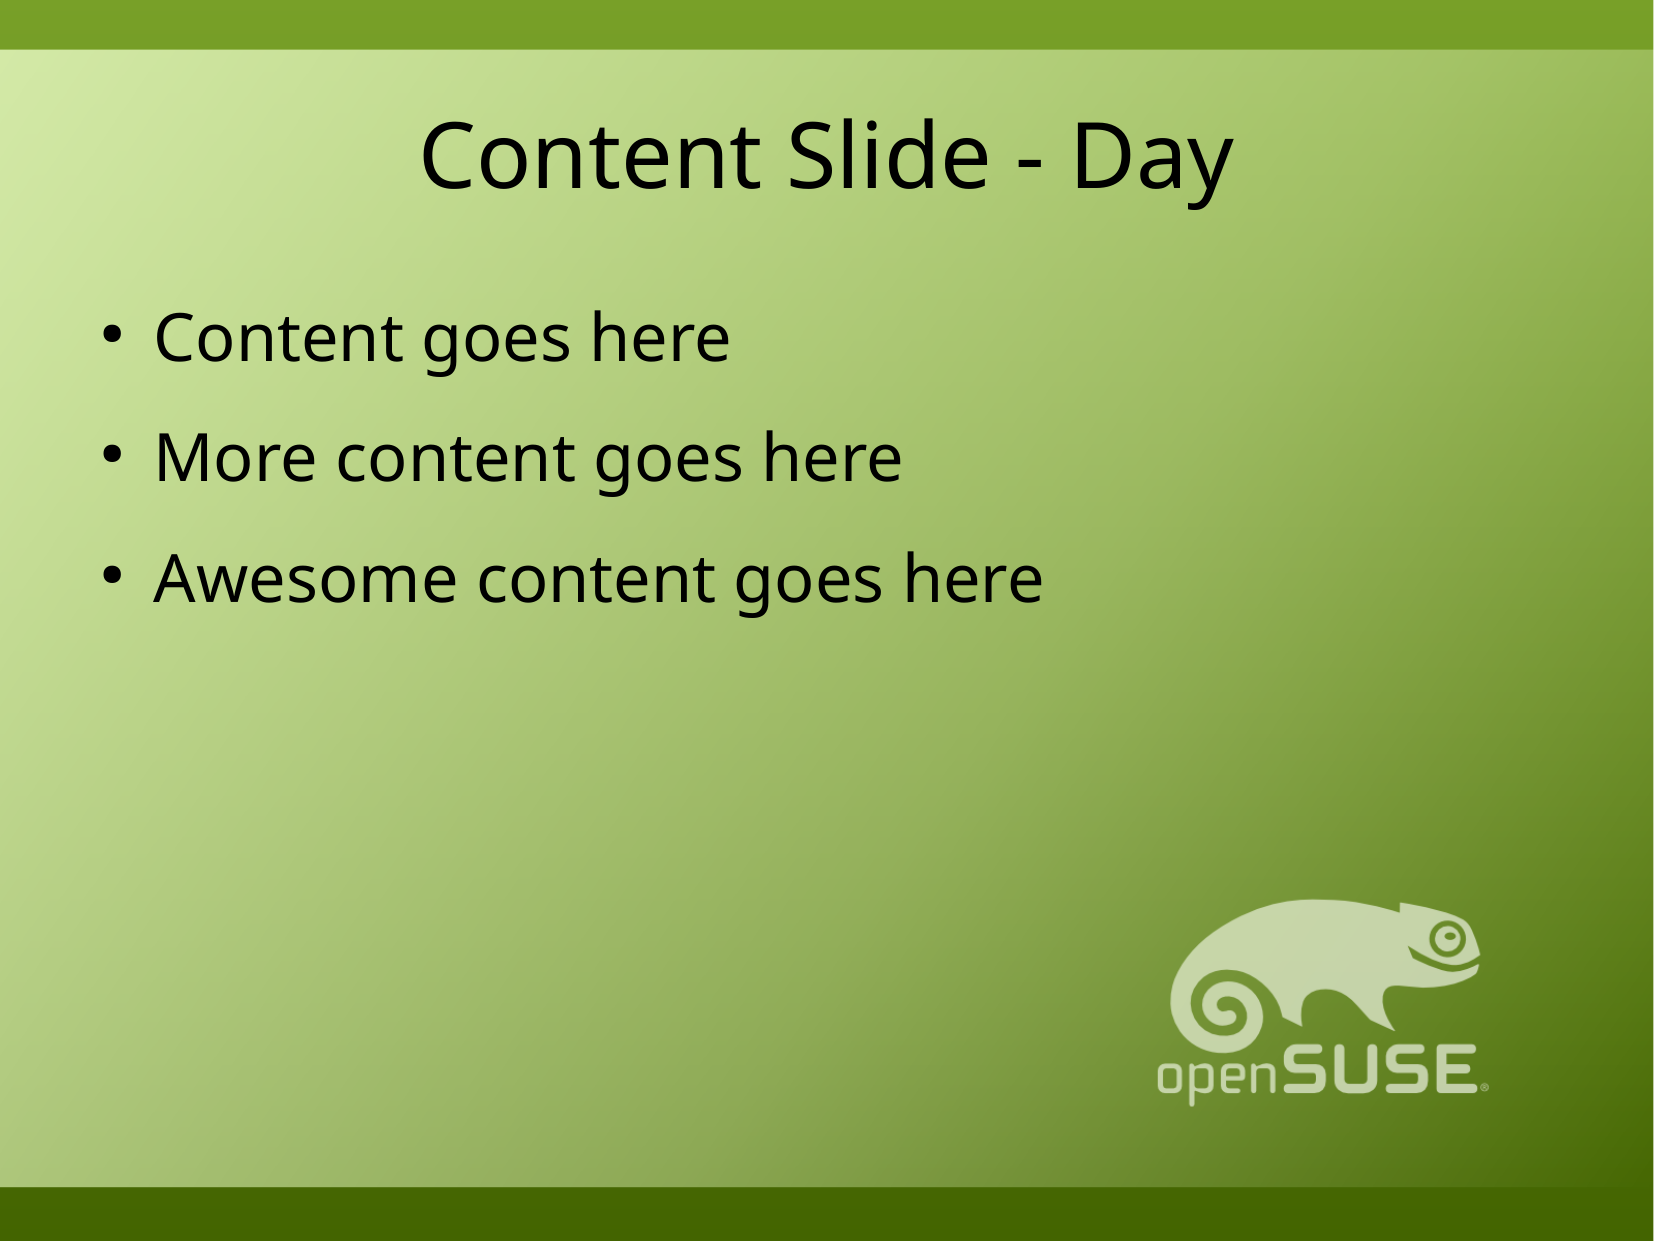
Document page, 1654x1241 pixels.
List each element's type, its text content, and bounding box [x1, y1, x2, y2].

title Content Slide - Day [82, 49, 1571, 257]
list Content goes here More content goes here Awesome content goes here [82, 290, 1571, 1109]
picture [0, 0, 1654, 1241]
